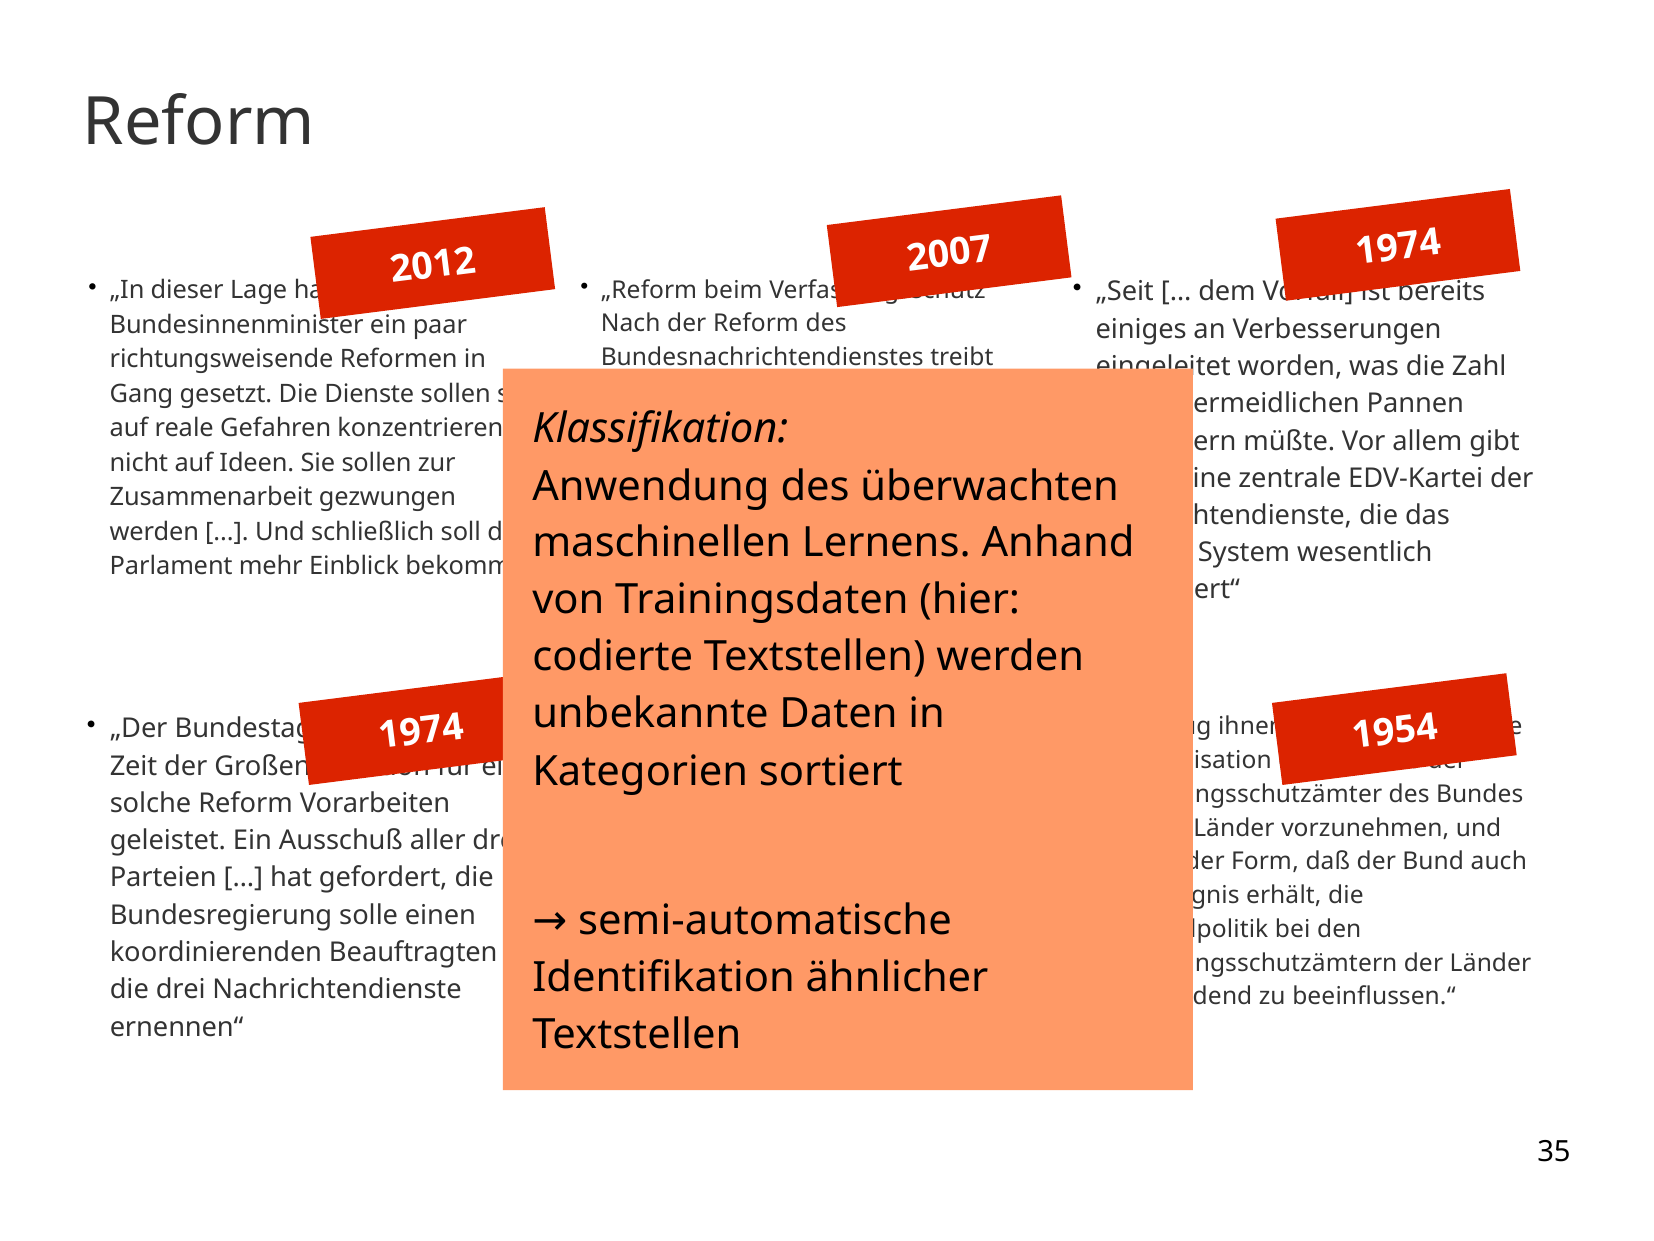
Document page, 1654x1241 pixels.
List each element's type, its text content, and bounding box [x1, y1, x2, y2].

text_box Klassifikation: Anwendung des überwachten maschinellen Lernens. Anhand von Trainingsdaten (hier: codierte Textstellen) werden unbekannte Daten in Kategorien sortiert → semi-automatische Identifikation ähnlicher Textstellen [502, 368, 1193, 1004]
text_box 1974 [1275, 188, 1521, 301]
list „Seit [… dem Vorfall] ist bereits einiges an Verbesserungen eingeleitet worden, was die Zahl der unvermeidlichen Pannen verhindern müßte. Vor allem gibt es […] eine zentrale EDV-Kartei der Nachrichtendienste, die das frühere System wesentlich verbessert“ [1066, 271, 1536, 615]
text_box 1974 [298, 677, 502, 785]
list „In dieser Lage hat der Bundesinnenminister ein paar richtungsweisende Reformen in Gang gesetzt. Die Dienste sollen sich auf reale Gefahren konzentrieren, nicht auf Ideen. Sie sollen zur Zusammenarbeit gezwungen werden [...]. Und schließlich soll das Parlament mehr Einblick bekommen“ [82, 271, 552, 615]
list „Er schlug ihnen vor, eine allgemeine Reorganisation des Systems der Verfassungsschutzämter des Bundes und der Länder vorzunehmen, und zwar in der Form, daß der Bund auch die Befugnis erhält, die Personalpolitik bei den Verfassungsschutzämtern der Länder entscheidend zu beeinflussen.“ [1193, 708, 1538, 1052]
list „Der Bundestag hat bereits zur Zeit der Großen Koalition für eine solche Reform Vorarbeiten geleistet. Ein Ausschuß aller drei Parteien […] hat gefordert, die Bundesregierung solle einen koordinierenden Beauftragten für die drei Nachrichtendienste ernennen“ [80, 708, 502, 1052]
text_box 1954 [1271, 673, 1517, 785]
text_box 2007 [826, 195, 1072, 308]
title Reform [82, 49, 1347, 189]
text_box 2012 [310, 207, 556, 319]
list „Reform beim Verfassungsschutz Nach der Reform des Bundesnachrichtendienstes treibt Innenstaatssekretär August Hanning nun auch den Umbau des Bundesamts für Verfassungsschutz (BfV) voran. Das Amt solle "zum zentralen Inlands-Nachrichtendienst-Kompetenzzentrum" ausgebaut werden“ [574, 271, 1044, 368]
